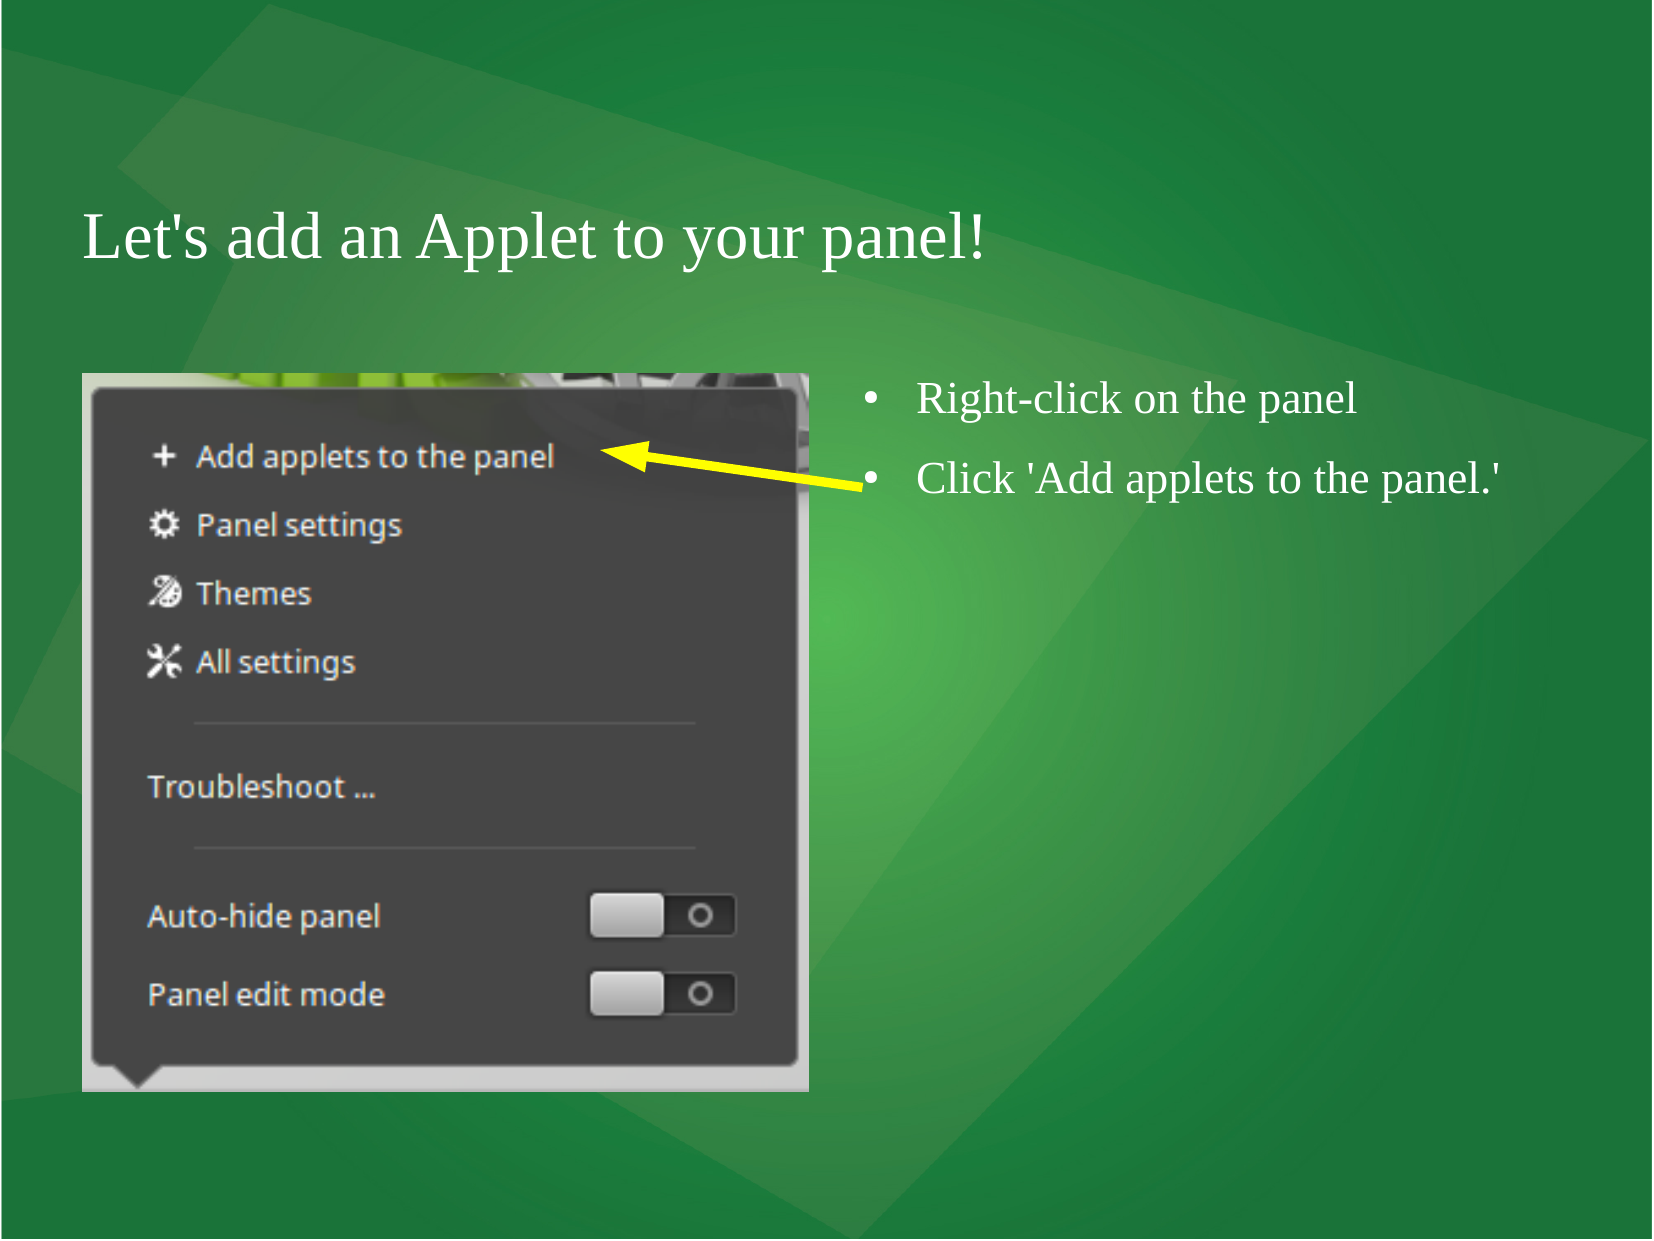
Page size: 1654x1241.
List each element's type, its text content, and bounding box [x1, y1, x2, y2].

picture [0, 0, 1652, 1241]
list Right-click on the panel Click 'Add applets to the panel.' [845, 372, 1572, 1093]
title Let's add an Applet to your panel! [82, 132, 1571, 340]
